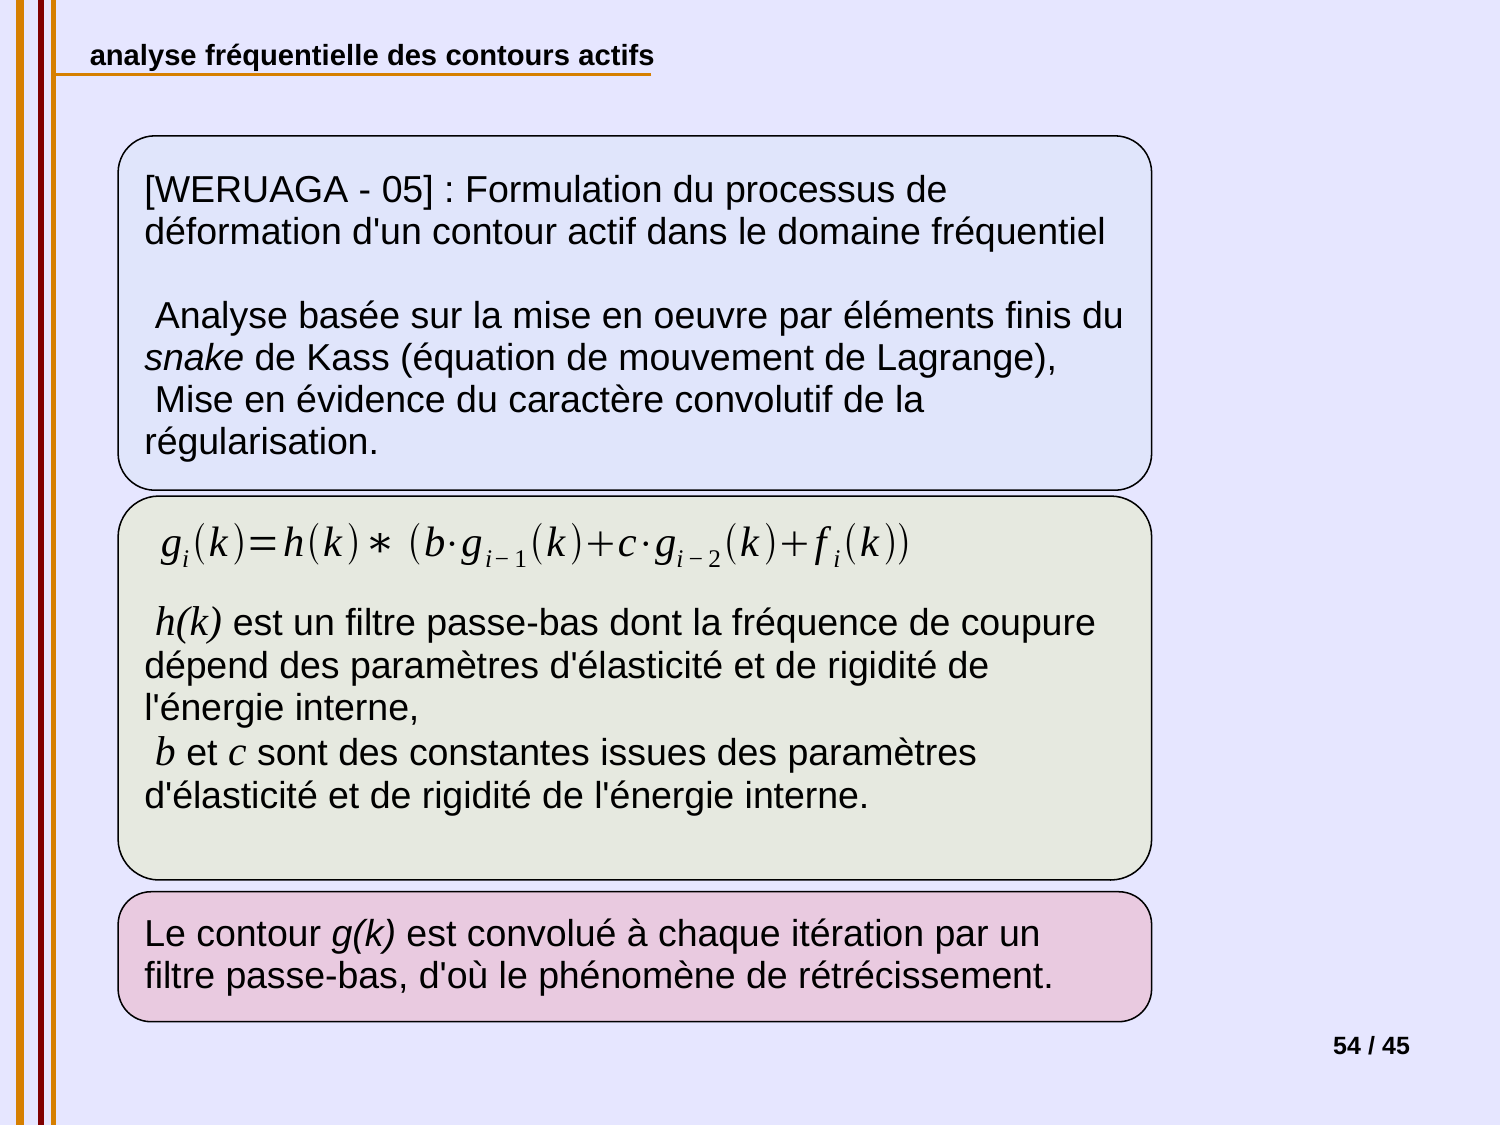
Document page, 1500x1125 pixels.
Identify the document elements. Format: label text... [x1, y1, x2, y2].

text_box Le contour g(k) est convolué à chaque itération par un filtre passe-bas, d'où le phénomène de rétrécissement. [129, 904, 1123, 1005]
text_box [118, 135, 1150, 491]
title analyse fréquentielle des contours actifs [75, 31, 1418, 80]
text_box [118, 496, 1152, 880]
text_box [WERUAGA - 05] : Formulation du processus de déformation d'un contour actif dans le domaine fréquentiel Analyse basée sur la mise en oeuvre par éléments finis du snake de Kass (équation de mouvement de Lagrange), Mise en évidence du caractère convolutif de la régularisation. [129, 160, 1152, 471]
chart [147, 519, 922, 573]
text_box h(k) est un filtre passe-bas dont la fréquence de coupure dépend des paramètres d'élasticité et de rigidité de l'énergie interne, b et c sont des constantes issues des paramètres d'élasticité et de rigidité de l'énergie interne. [129, 590, 1123, 825]
text_box [118, 891, 1152, 1022]
